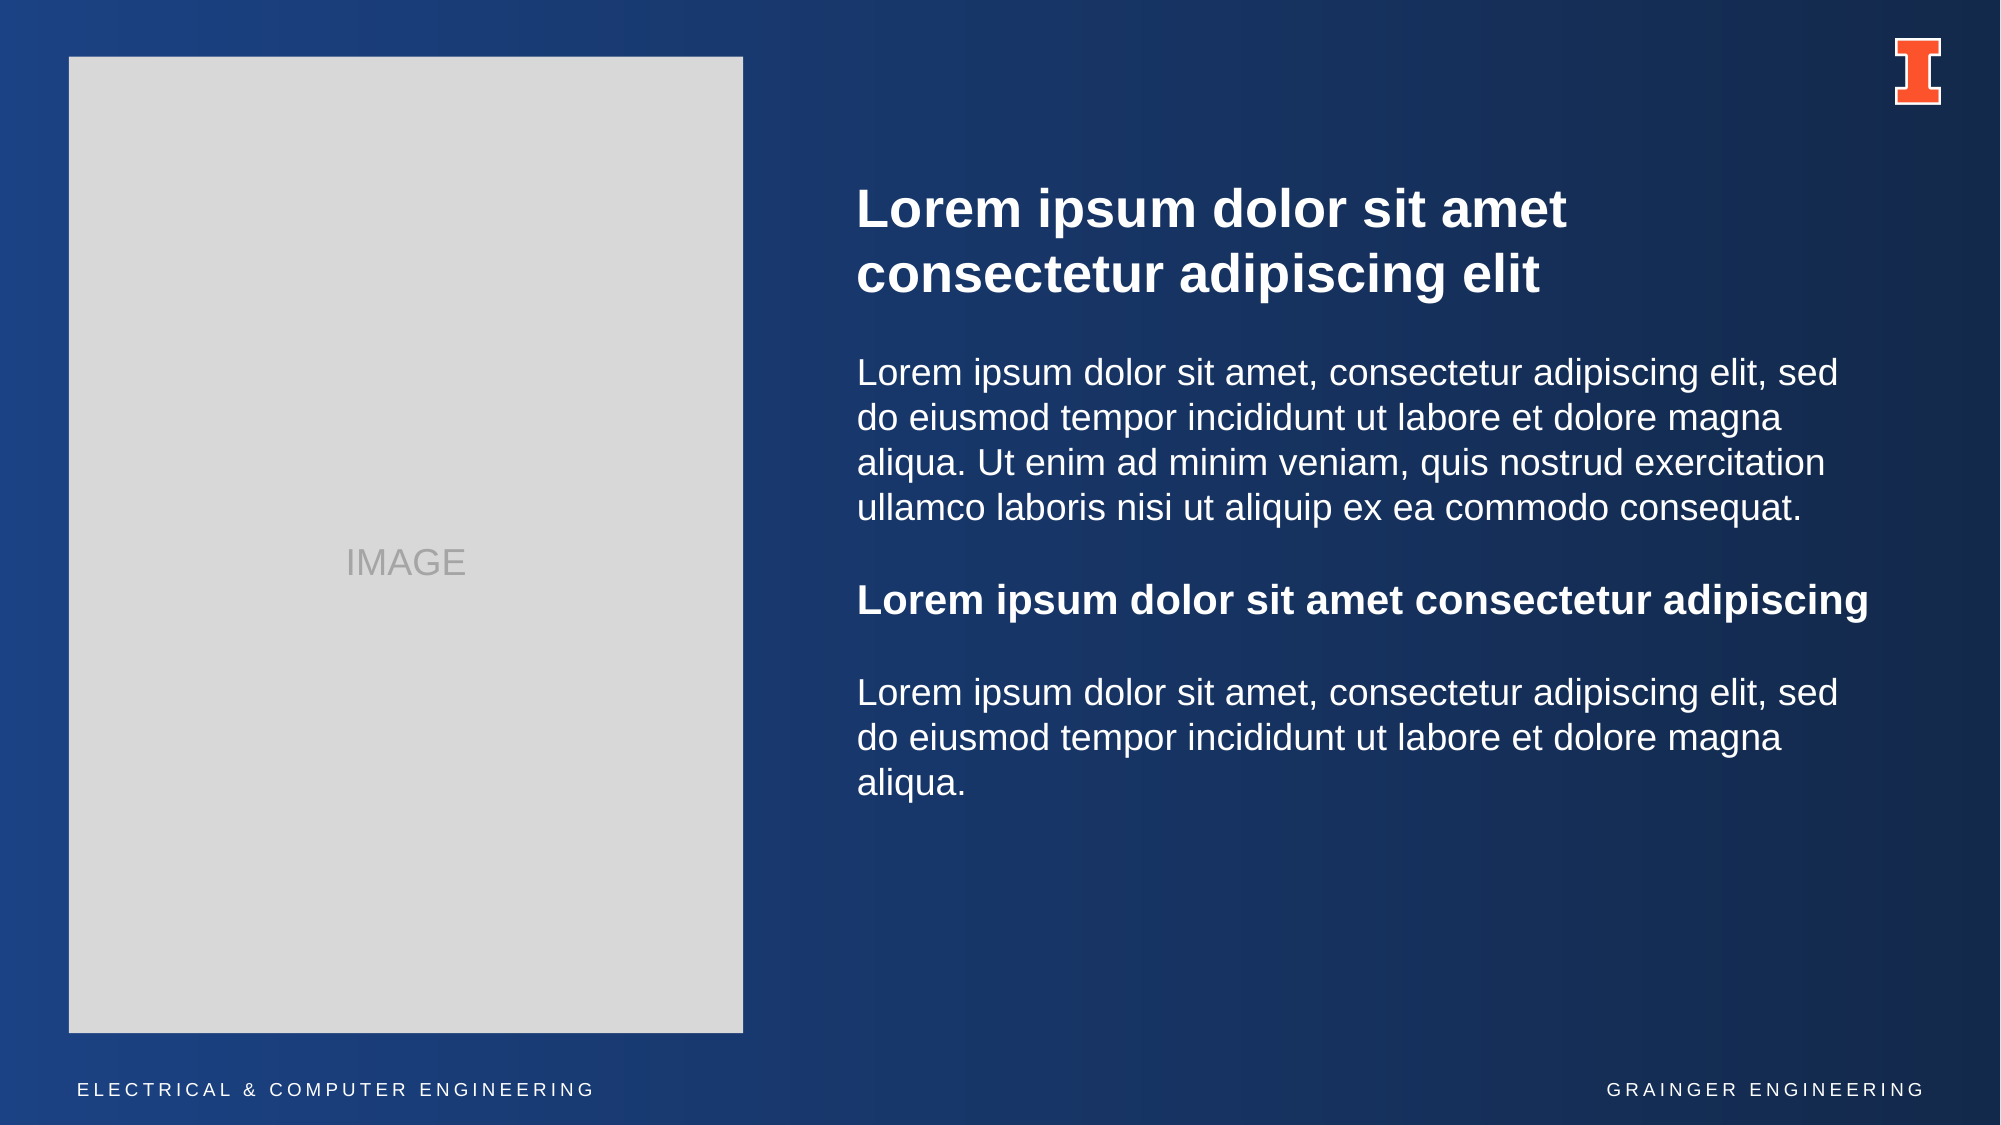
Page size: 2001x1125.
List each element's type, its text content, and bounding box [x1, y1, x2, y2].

picture [1895, 38, 1941, 105]
text_box ELECTRICAL & COMPUTER ENGINEERING [61, 1070, 1373, 1108]
text_box Lorem ipsum dolor sit amet consectetur adipiscing elit Lorem ipsum dolor sit amet, consectetur adipiscing elit, sed do eiusmod tempor incididunt ut labore et dolore magna aliqua. Ut enim ad minim veniam, quis nostrud exercitation ullamco laboris nisi ut aliquip ex ea commodo consequat. Lorem ipsum dolor sit amet consectetur adipiscing Lorem ipsum dolor sit amet, consectetur adipiscing elit, sed do eiusmod tempor incididunt ut labore et dolore magna aliqua. [841, 165, 1896, 957]
text_box [0, 0, 2000, 1125]
text_box IMAGE [219, 530, 594, 591]
text_box GRAINGER ENGINEERING [1531, 1070, 1938, 1108]
